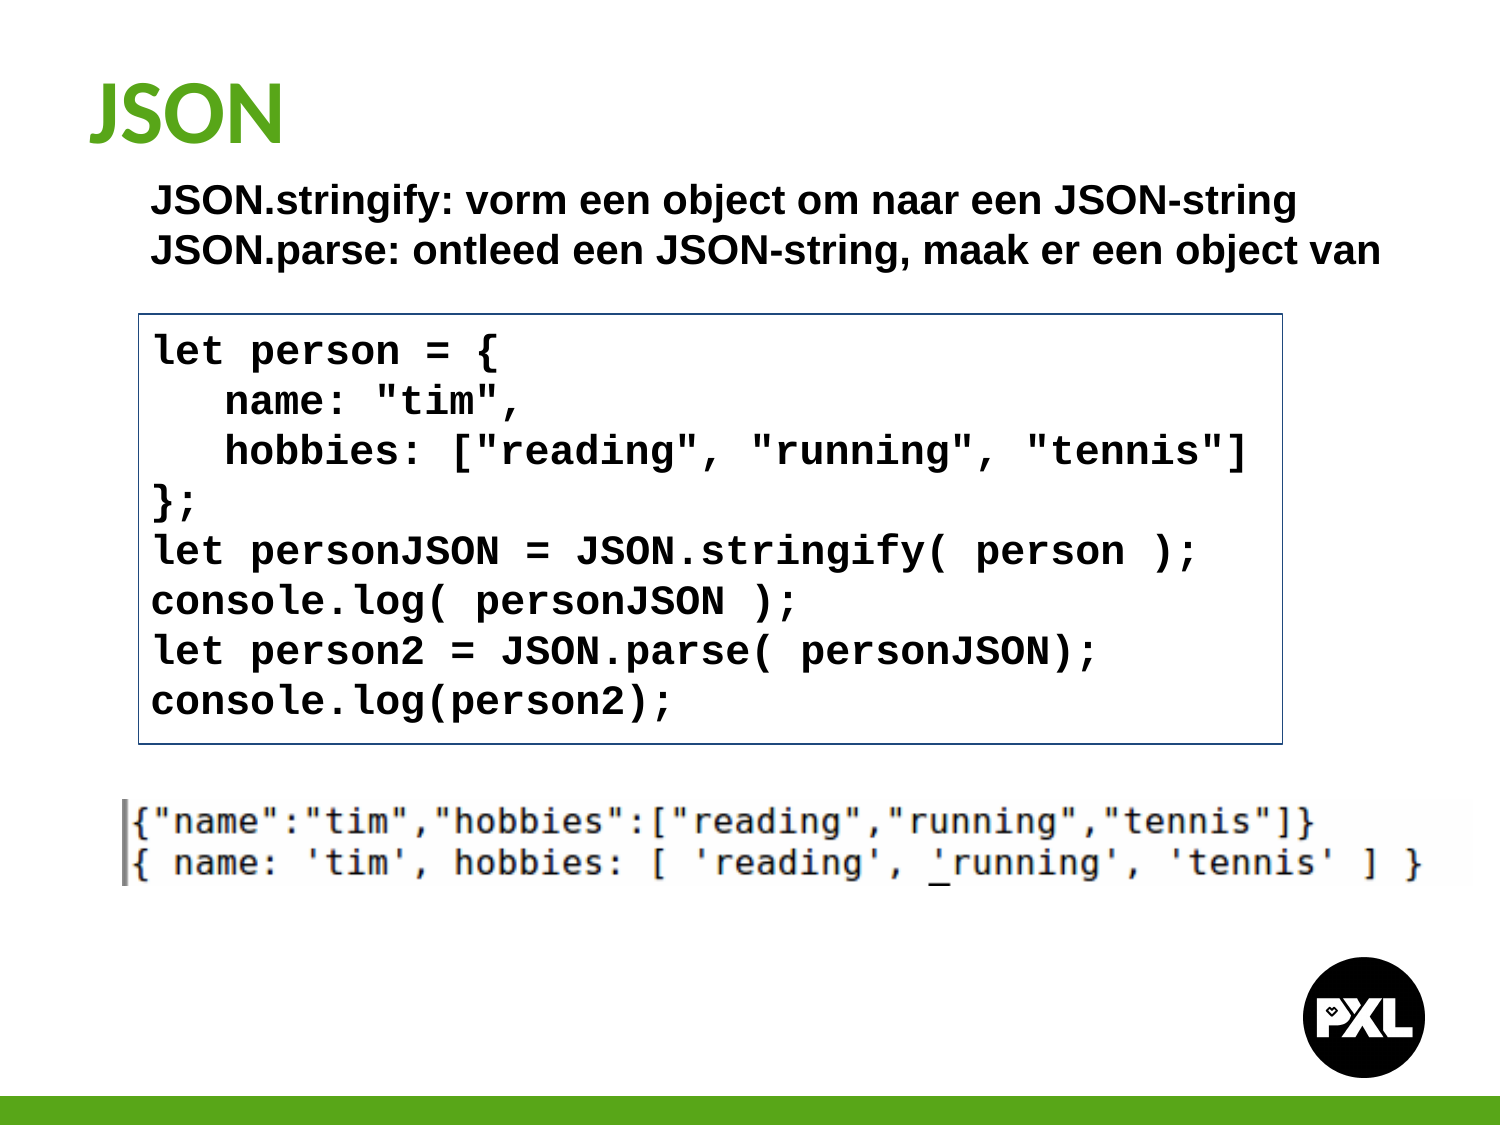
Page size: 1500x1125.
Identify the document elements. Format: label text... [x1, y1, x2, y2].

picture [1303, 957, 1425, 1078]
picture [122, 799, 1473, 886]
text_box JSON.stringify: vorm een object om naar een JSON-string JSON.parse: ontleed een JSON-string, maak er een object van let person = { name: "tim", hobbies: ["reading", "running", "tennis"] }; let personJSON = JSON.stringify( person ); console.log( personJSON ); let person2 = JSON.parse( personJSON); console.log(person2); [135, 157, 1425, 799]
text_box JSON [75, 45, 1425, 233]
